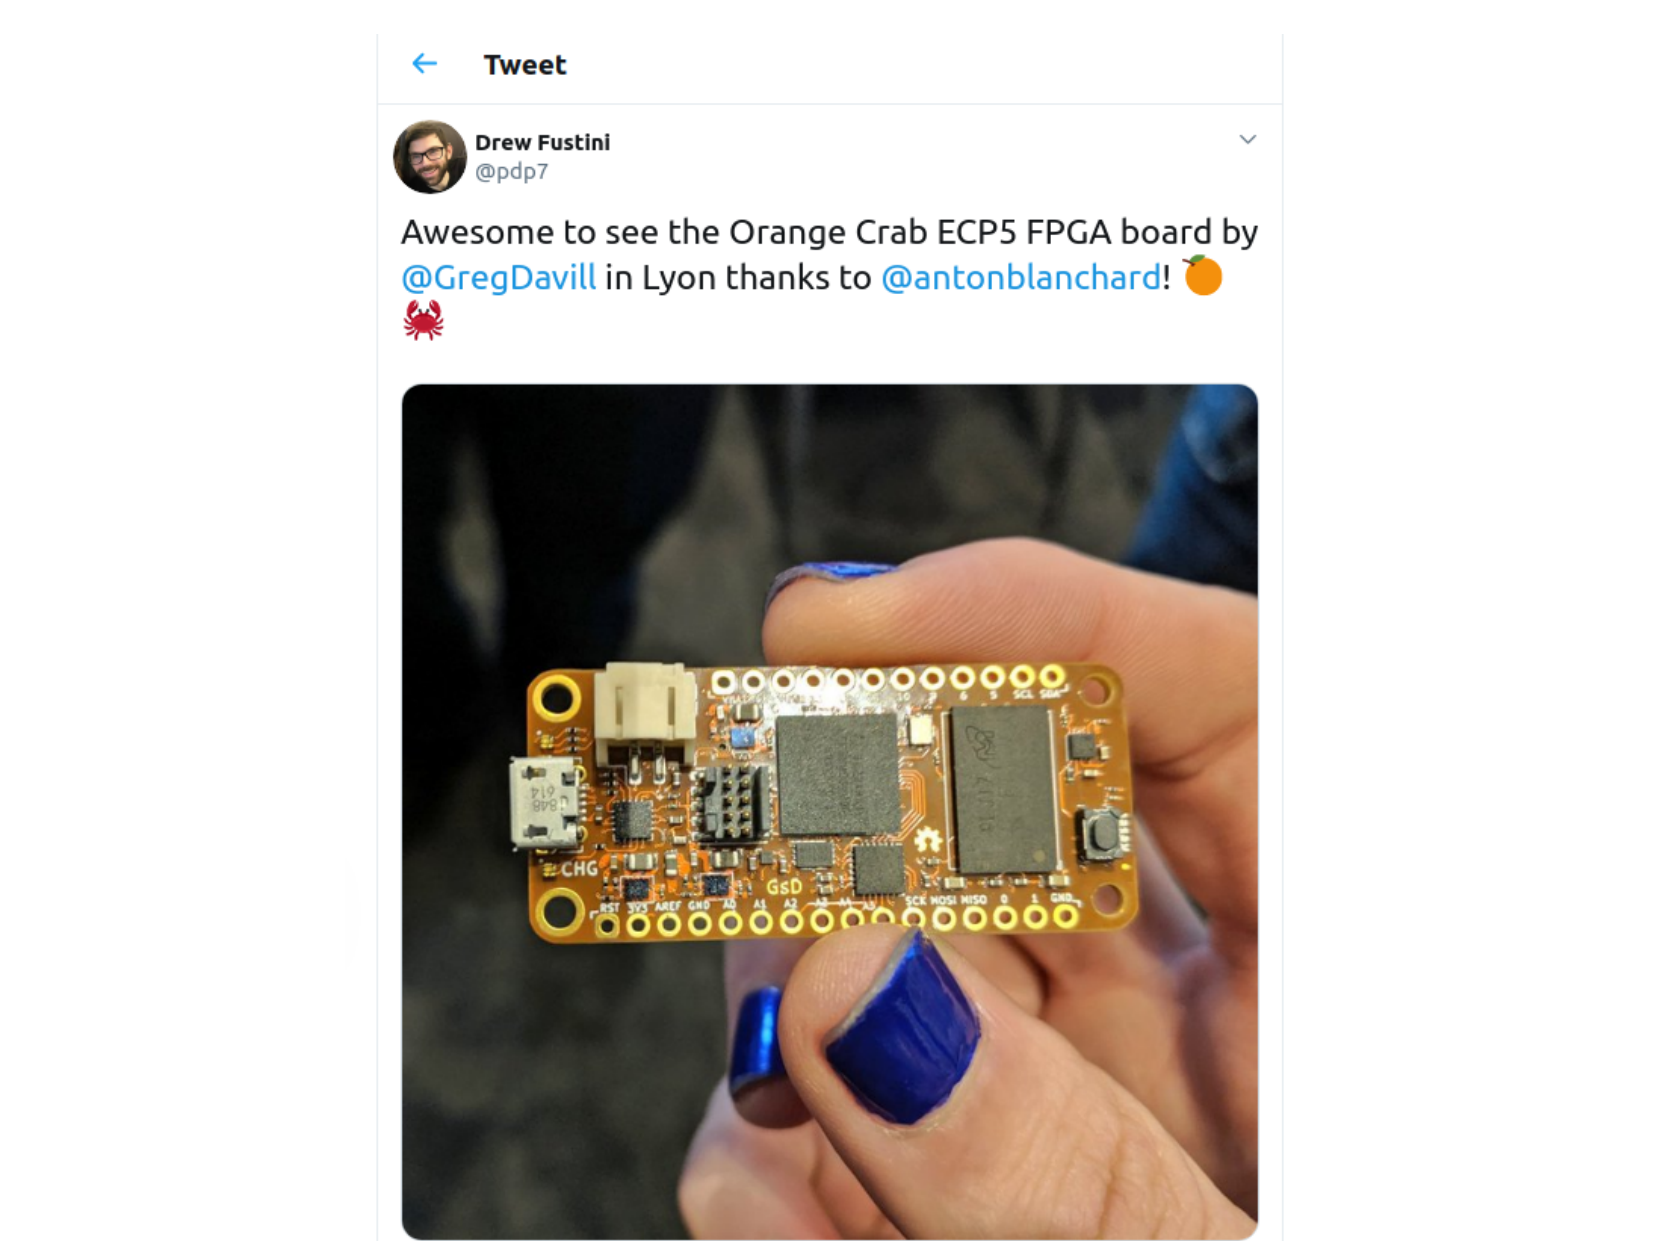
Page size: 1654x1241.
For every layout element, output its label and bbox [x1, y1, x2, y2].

picture [345, 34, 1311, 1241]
